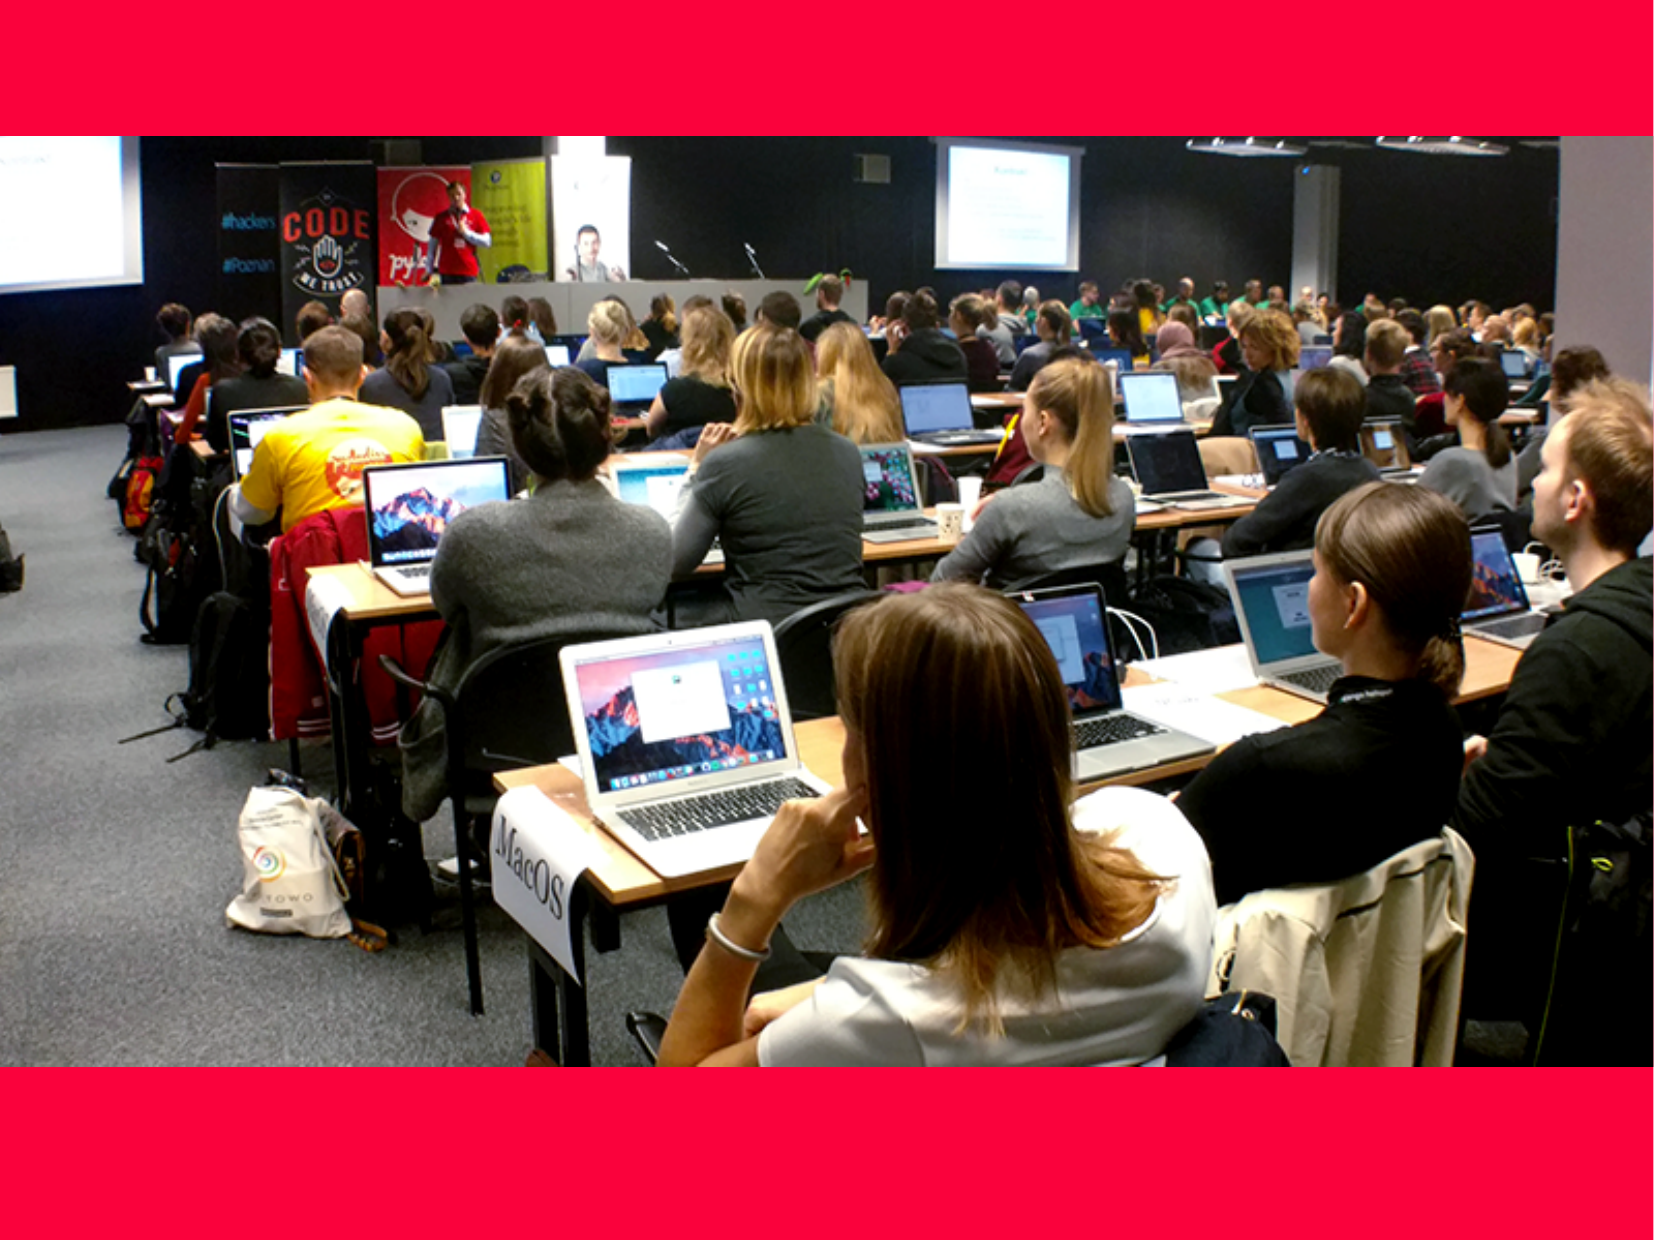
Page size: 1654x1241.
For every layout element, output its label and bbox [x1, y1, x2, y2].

picture [0, 136, 1654, 1067]
